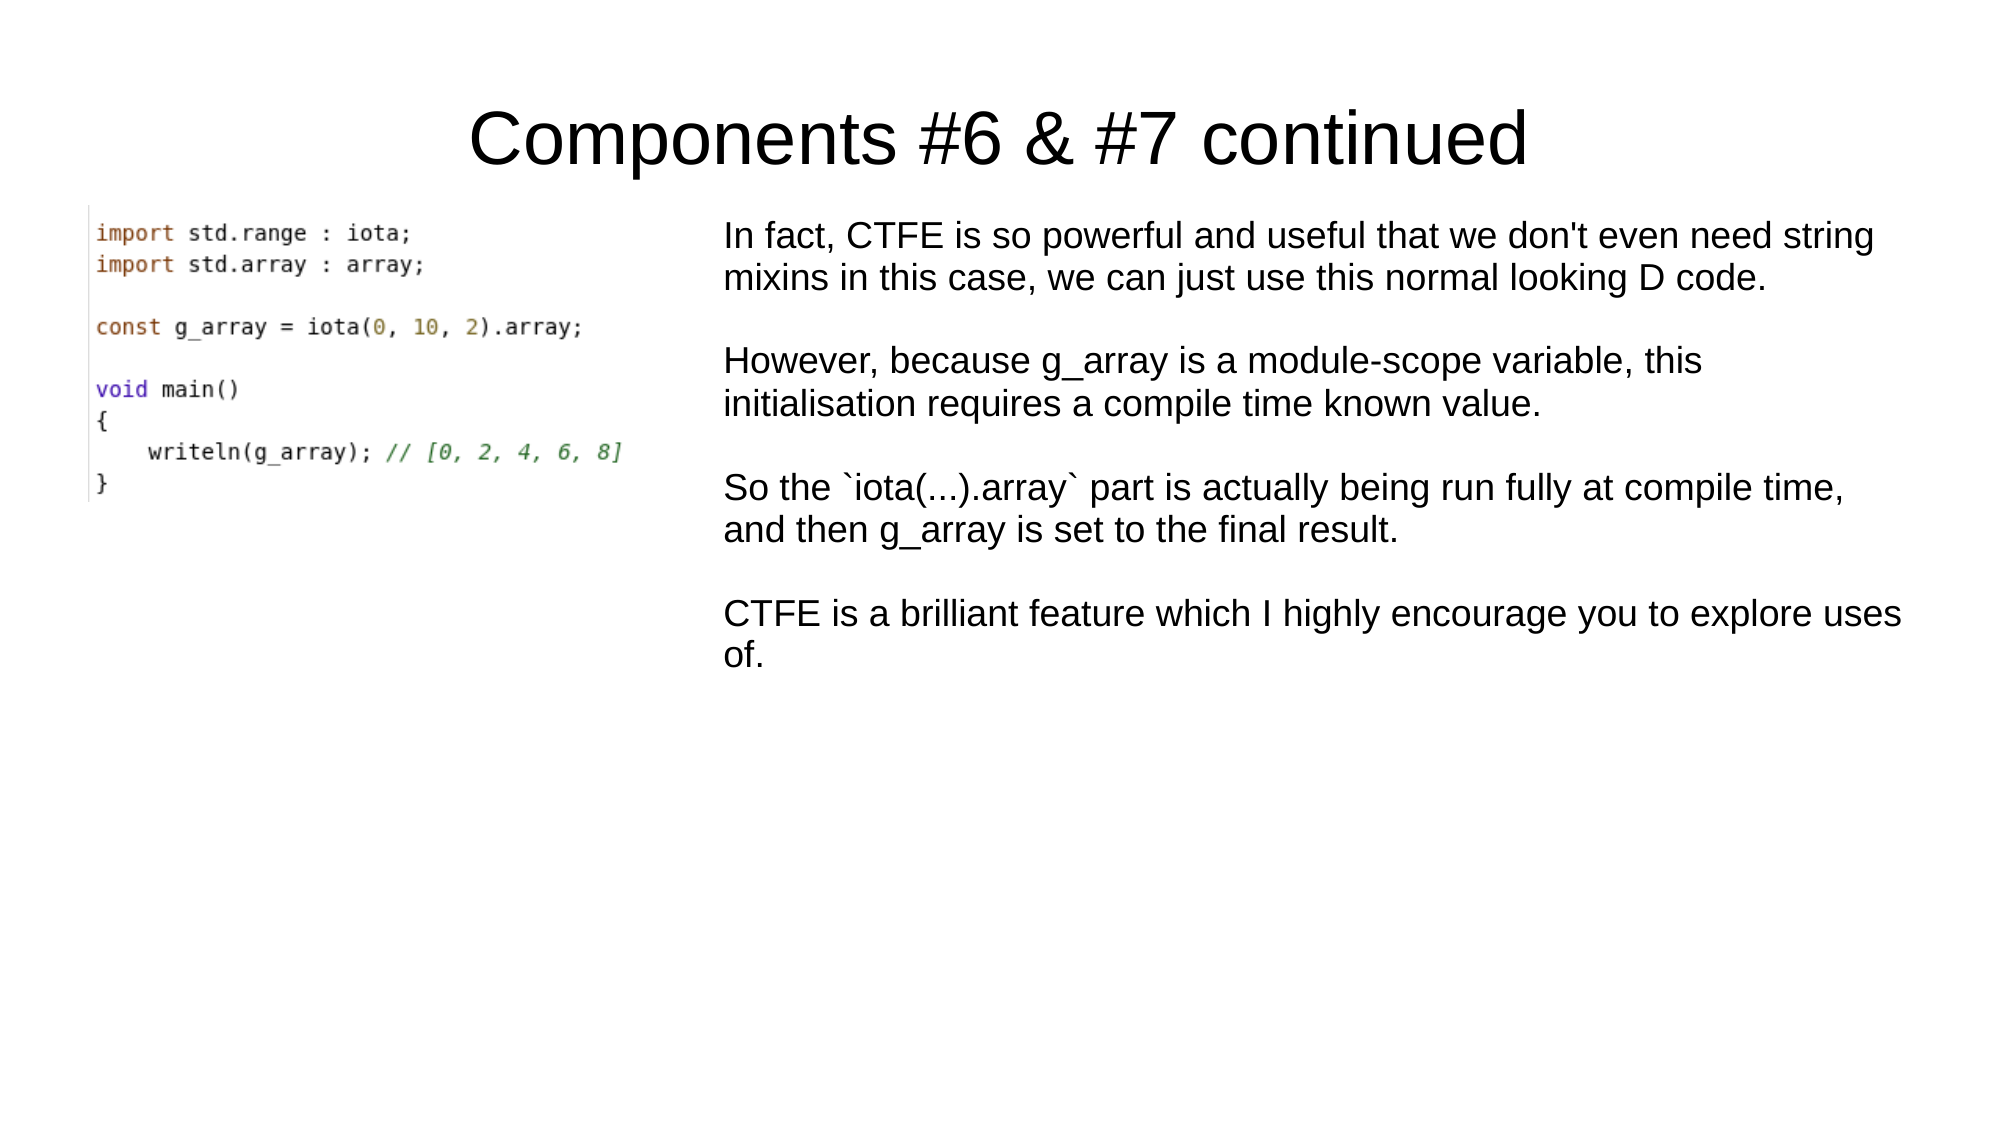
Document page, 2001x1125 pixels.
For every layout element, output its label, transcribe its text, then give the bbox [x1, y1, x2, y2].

picture [88, 205, 644, 502]
text_box In fact, CTFE is so powerful and useful that we don't even need string mixins in this case, we can just use this normal looking D code. However, because g_array is a module-scope variable, this initialisation requires a compile time known value. So the `iota(...).array` part is actually being run fully at compile time, and then g_array is set to the final result. CTFE is a brilliant feature which I highly encourage you to explore uses of. [708, 206, 1920, 684]
title Components #6 & #7 continued [99, 44, 1900, 233]
